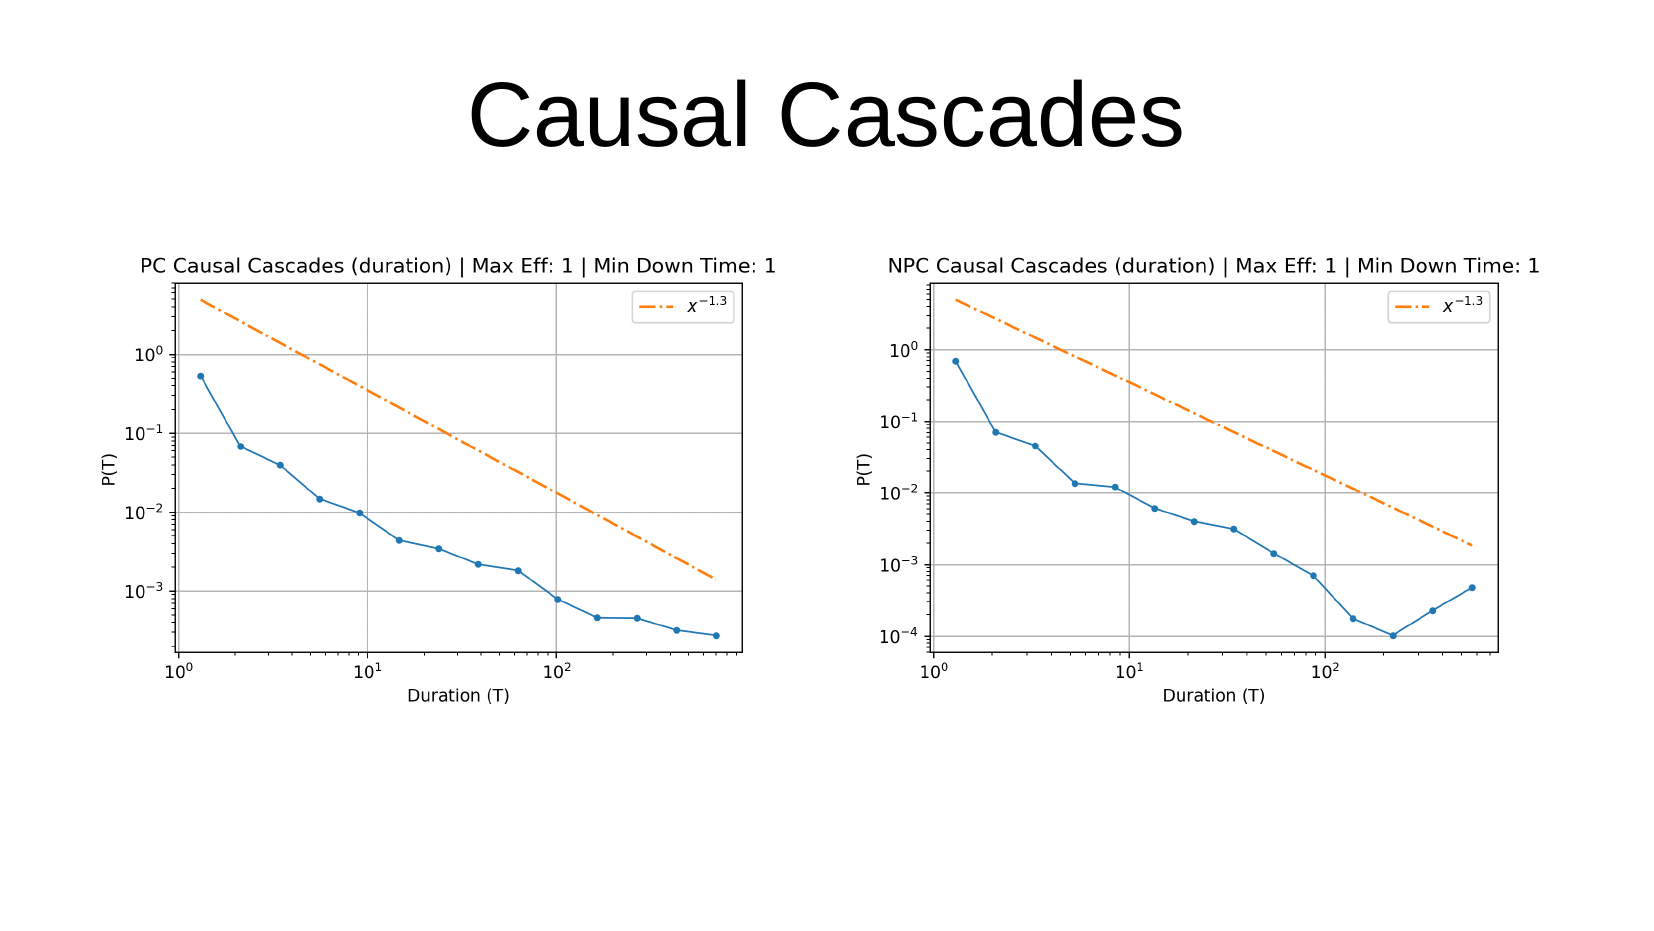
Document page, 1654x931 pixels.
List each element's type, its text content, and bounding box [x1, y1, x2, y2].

title Causal Cascades [82, 37, 1571, 193]
picture [83, 224, 815, 713]
picture [838, 224, 1571, 713]
